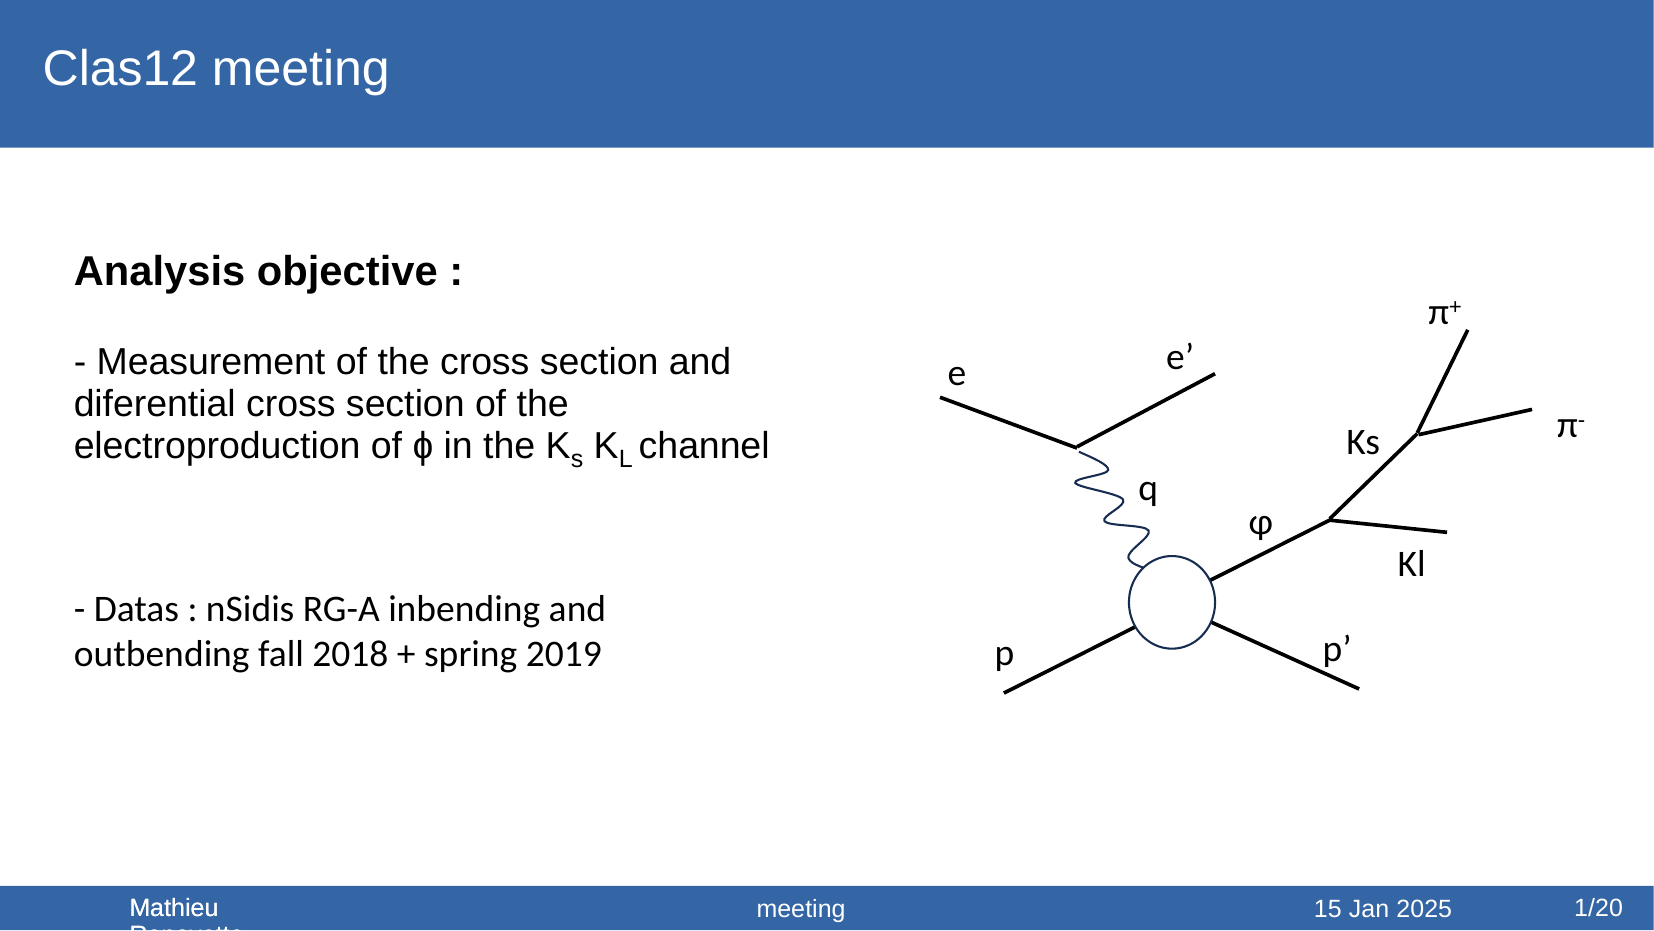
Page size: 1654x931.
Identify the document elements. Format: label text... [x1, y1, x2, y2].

text_box q [1123, 455, 1188, 517]
text_box e’ [1150, 324, 1262, 386]
text_box [1128, 556, 1216, 649]
text_box e [932, 340, 995, 401]
text_box p [979, 620, 1044, 681]
text_box π- [1542, 392, 1630, 453]
text_box Analysis objective : - Measurement of the cross section and diferential cross section of the electroproduction of ɸ in the Ks KL channel [59, 240, 827, 577]
text_box [0, 885, 131, 931]
text_box - Datas : nSidis RG-A inbending and outbending fall 2018 + spring 2019 [59, 576, 638, 683]
text_box [0, 0, 1654, 148]
text_box Mathieu Ronayette [114, 885, 355, 929]
text_box Kl [1382, 531, 1445, 593]
text_box p’ [1307, 616, 1372, 678]
text_box 1/20 [1559, 885, 1654, 930]
text_box Clas12 meeting [27, 32, 886, 106]
text_box ɸ [1233, 489, 1298, 551]
text_box π+ [1413, 279, 1501, 340]
text_box [226, 885, 1654, 931]
text_box Ks [1331, 409, 1419, 471]
text_box 15 Jan 2025 [1299, 887, 1536, 931]
text_box meeting [734, 887, 953, 931]
